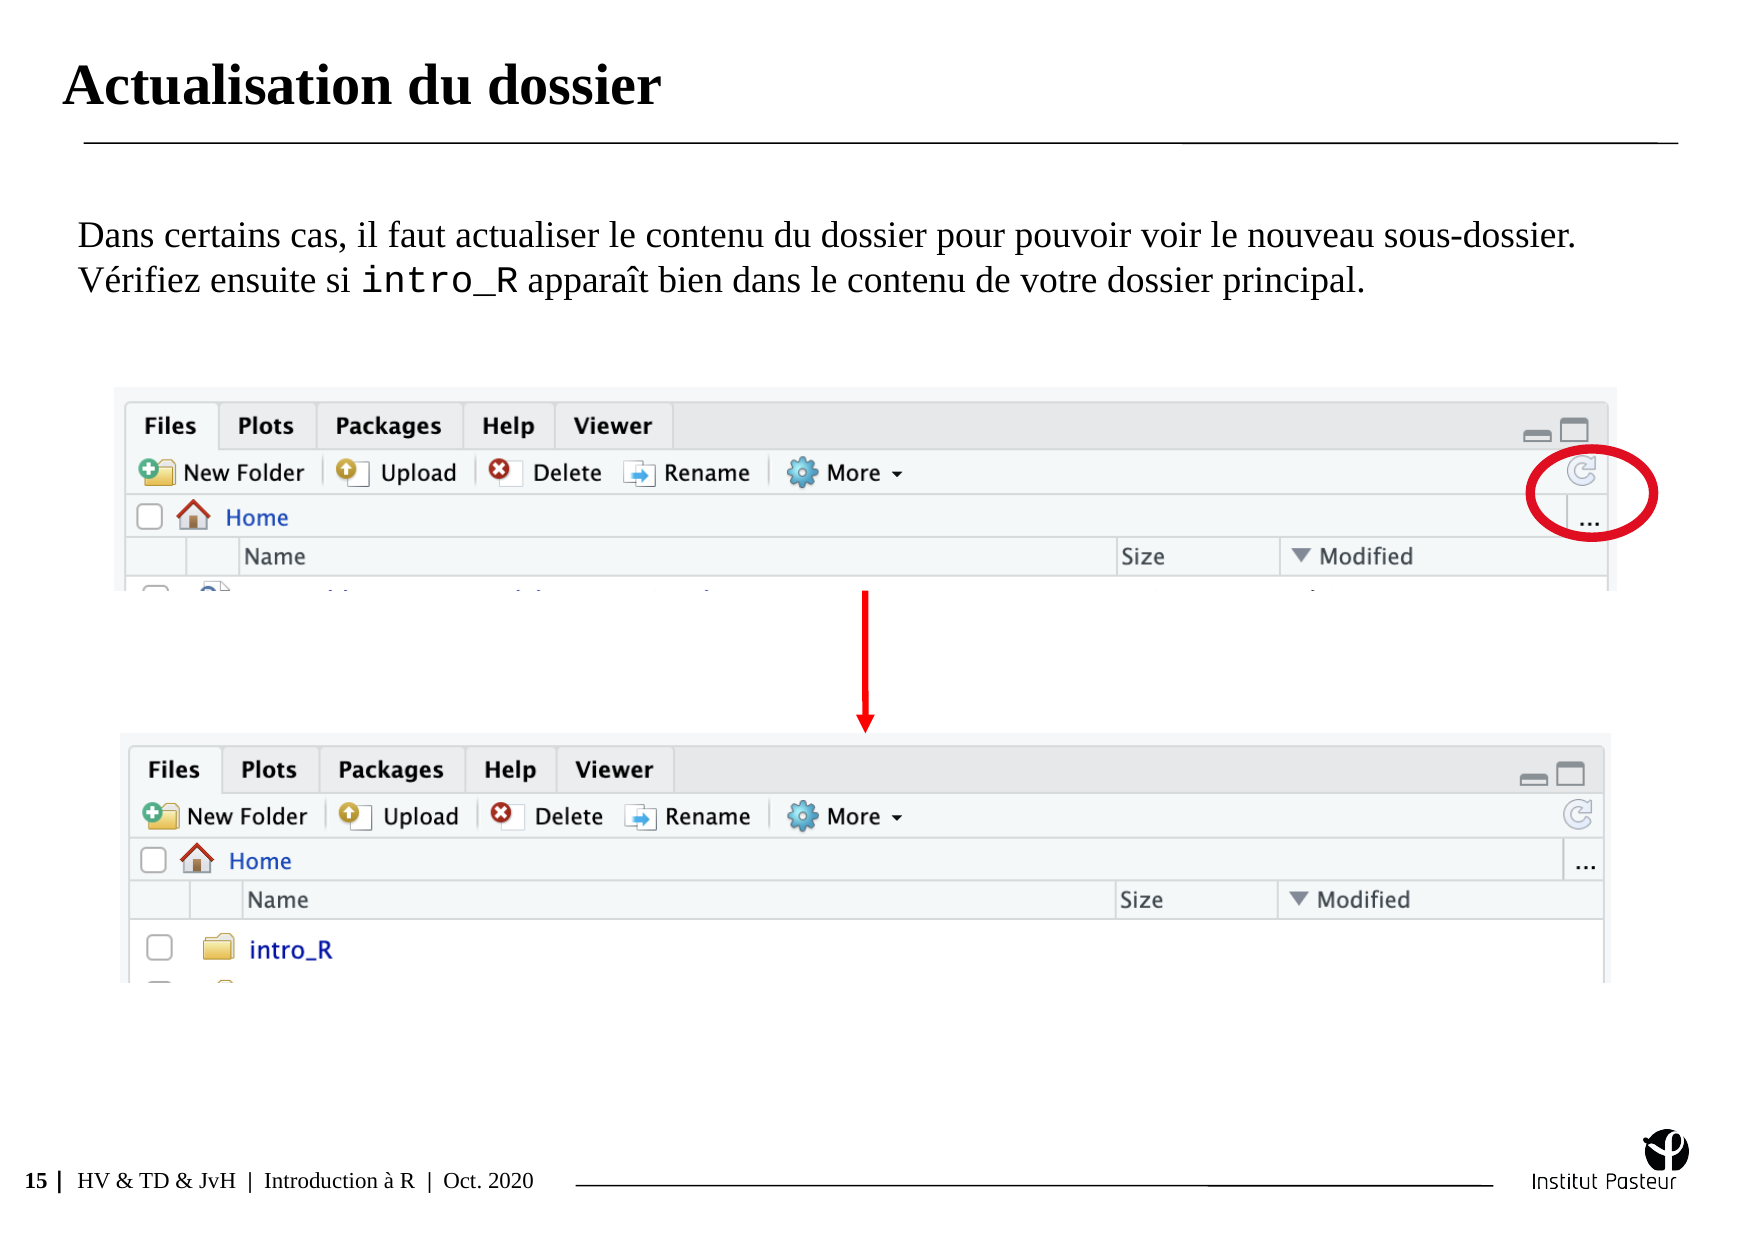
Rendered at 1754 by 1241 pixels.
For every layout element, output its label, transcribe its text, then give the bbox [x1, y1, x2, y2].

picture [1536, 454, 1617, 532]
picture [114, 387, 1617, 591]
picture [1533, 1129, 1689, 1189]
picture [120, 733, 1611, 983]
text_box Actualisation du dossier [62, 2, 1692, 160]
list Dans certains cas, il faut actualiser le contenu du dossier pour pouvoir voir le nouveau sous-dossier. Vérifiez ensuite si intro_R apparaît bien dans le contenu de votre dossier principal. [62, 194, 1692, 307]
